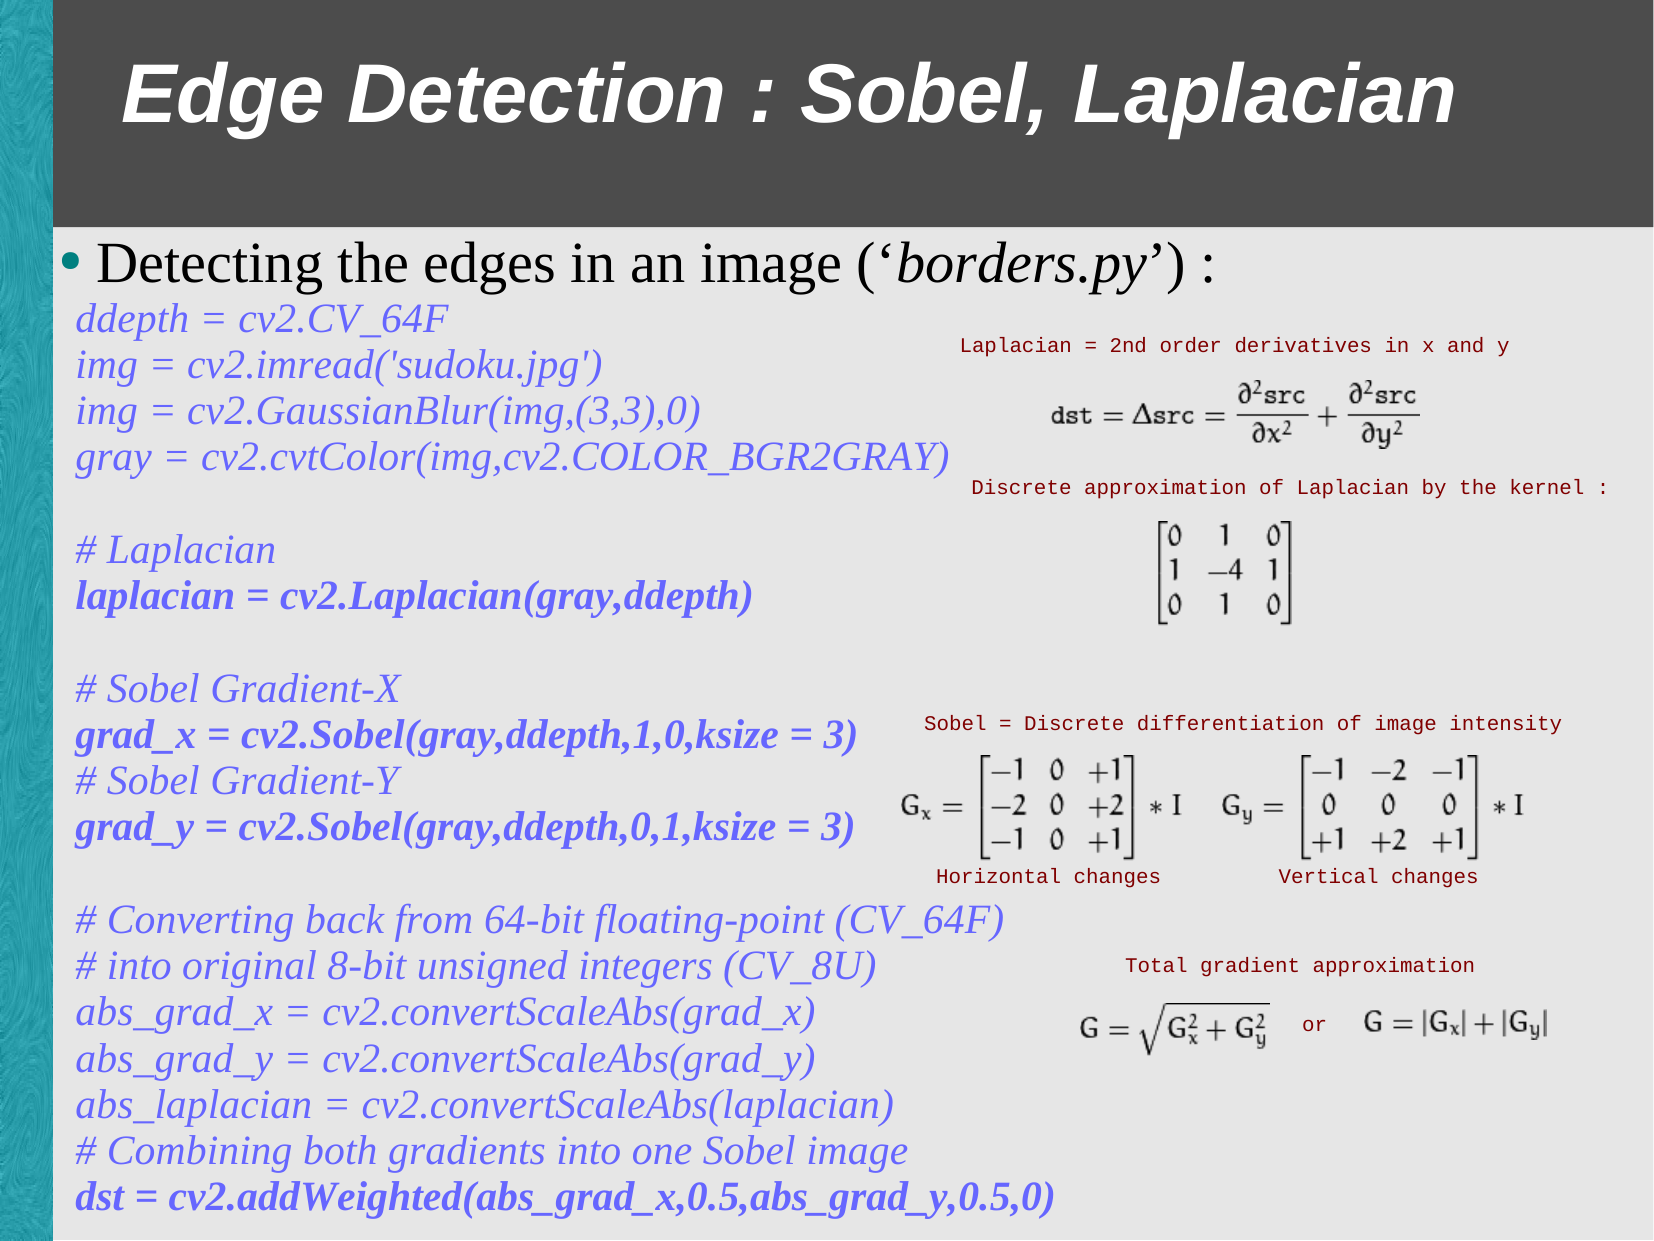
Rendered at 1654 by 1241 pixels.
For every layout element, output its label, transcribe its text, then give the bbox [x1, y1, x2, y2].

picture [901, 755, 1182, 861]
text_box Horizontal changes [921, 859, 1193, 922]
text_box or [1287, 1006, 1347, 1046]
picture [1051, 380, 1420, 449]
text_box Laplacian = 2nd order derivatives in x and y [944, 328, 1642, 378]
text_box Sobel = Discrete differentiation of image intensity [909, 706, 1607, 839]
text_box Discrete approximation of Laplacian by the kernel : [956, 470, 1654, 520]
text_box Total gradient approximation [1110, 948, 1501, 1010]
picture [0, 0, 53, 1241]
picture [1364, 1009, 1547, 1040]
text_box Vertical changes [1263, 859, 1536, 922]
title Edge Detection : Sobel, Laplacian [121, 0, 1619, 187]
picture [1157, 521, 1292, 626]
picture [1080, 1003, 1270, 1058]
picture [1222, 839, 1524, 861]
list Detecting the edges in an image (‘borders.py’) : ddepth = cv2.CV_64F img = cv2.imread('sudoku.jpg') img = cv2.GaussianBlur(img,(3,3),0) gray = cv2.cvtColor(img,cv2.COLOR_BGR2GRAY) # Laplacian laplacian = cv2.Laplacian(gray,ddepth) # Sobel Gradient-X grad_x = cv2.Sobel(gray,ddepth,1,0,ksize = 3) # Sobel Gradient-Y grad_y = cv2.Sobel(gray,ddepth,0,1,ksize = 3) # Converting back from 64-bit floating-point (CV_64F) # into original 8-bit unsigned integers (CV_8U) abs_grad_x = cv2.convertScaleAbs(grad_x) abs_grad_y = cv2.convertScaleAbs(grad_y) abs_laplacian = cv2.convertScaleAbs(laplacian) # Combining both gradients into one Sobel image dst = cv2.addWeighted(abs_grad_x,0.5,abs_grad_y,0.5,0) [59, 230, 1654, 1241]
